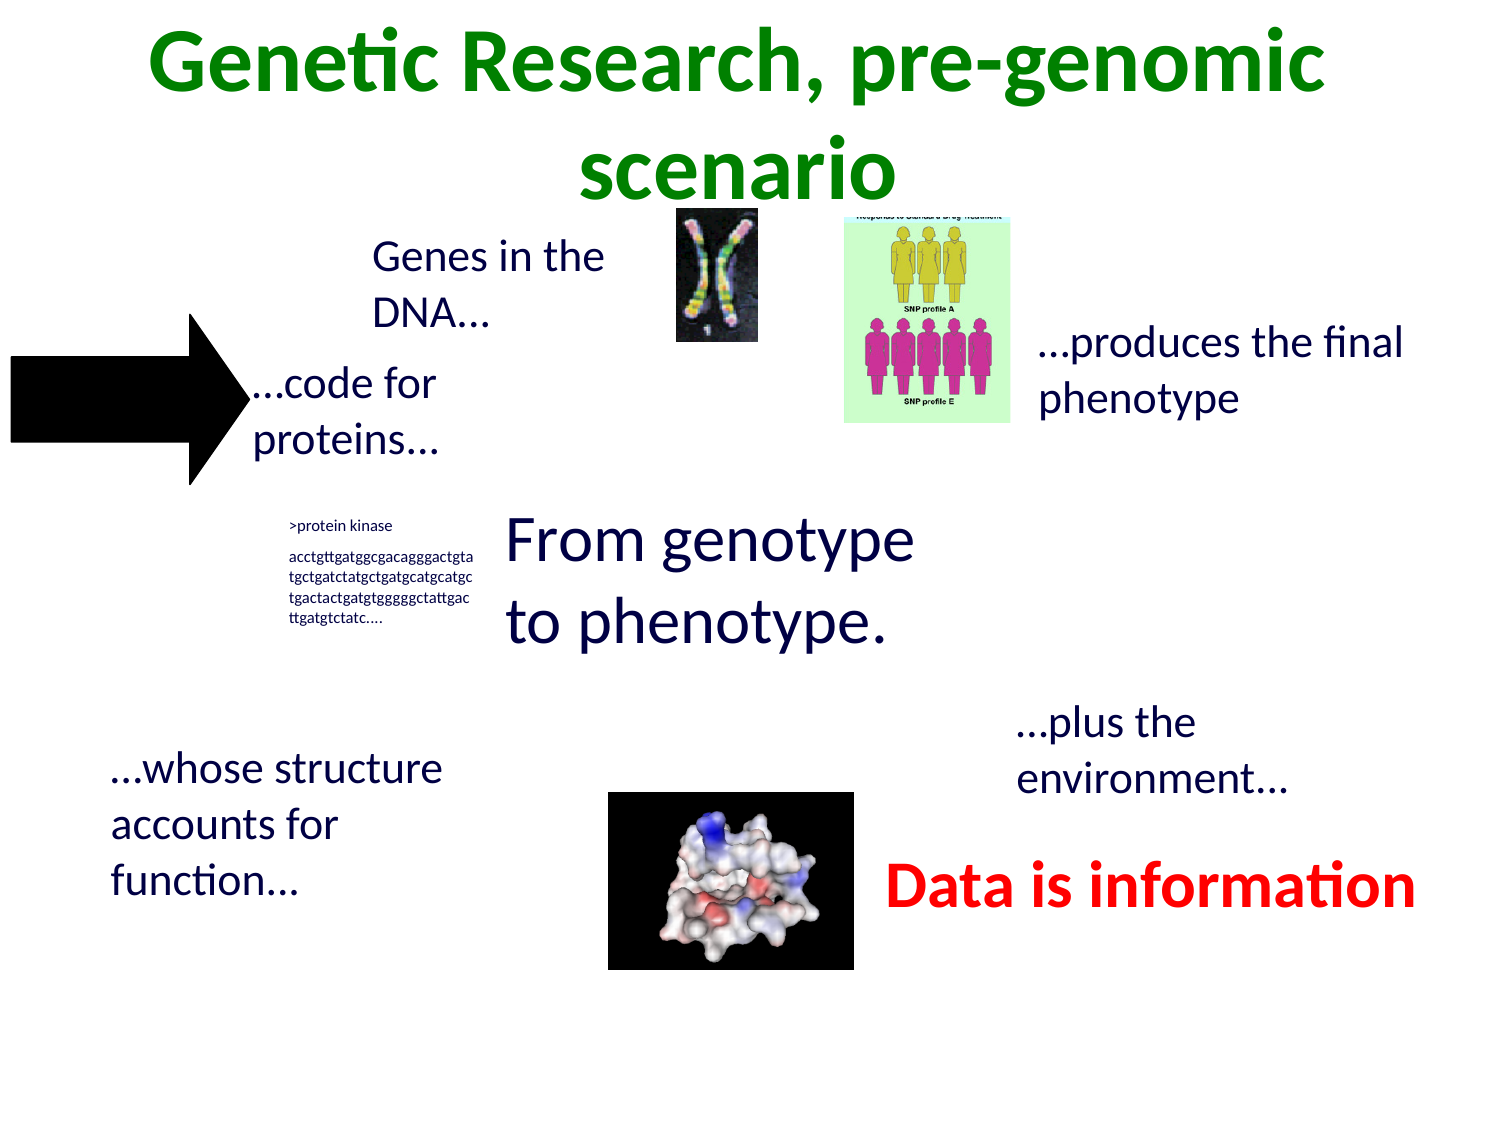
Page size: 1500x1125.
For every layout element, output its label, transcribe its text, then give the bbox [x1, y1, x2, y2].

text_box From genotype to phenotype. [490, 485, 933, 665]
text_box Data is information [870, 833, 1481, 932]
picture [676, 208, 758, 342]
text_box >protein kinase acctgttgatggcgacagggactgtatgctgatctatgctgatgcatgcatgctgactactgatgtgggggctattgacttgatgtctatc.... [274, 507, 491, 635]
text_box …plus the environment... [1001, 682, 1405, 811]
text_box Genes in the DNA... [357, 216, 678, 344]
picture [843, 217, 1011, 423]
picture [608, 792, 854, 970]
text_box …whose structure accounts for function... [95, 728, 499, 913]
text_box Genetic Research, pre-genomic scenario [63, 19, 1413, 207]
text_box [11, 314, 250, 485]
text_box …produces the final phenotype [1023, 302, 1426, 431]
text_box …code for proteins... [237, 343, 523, 472]
